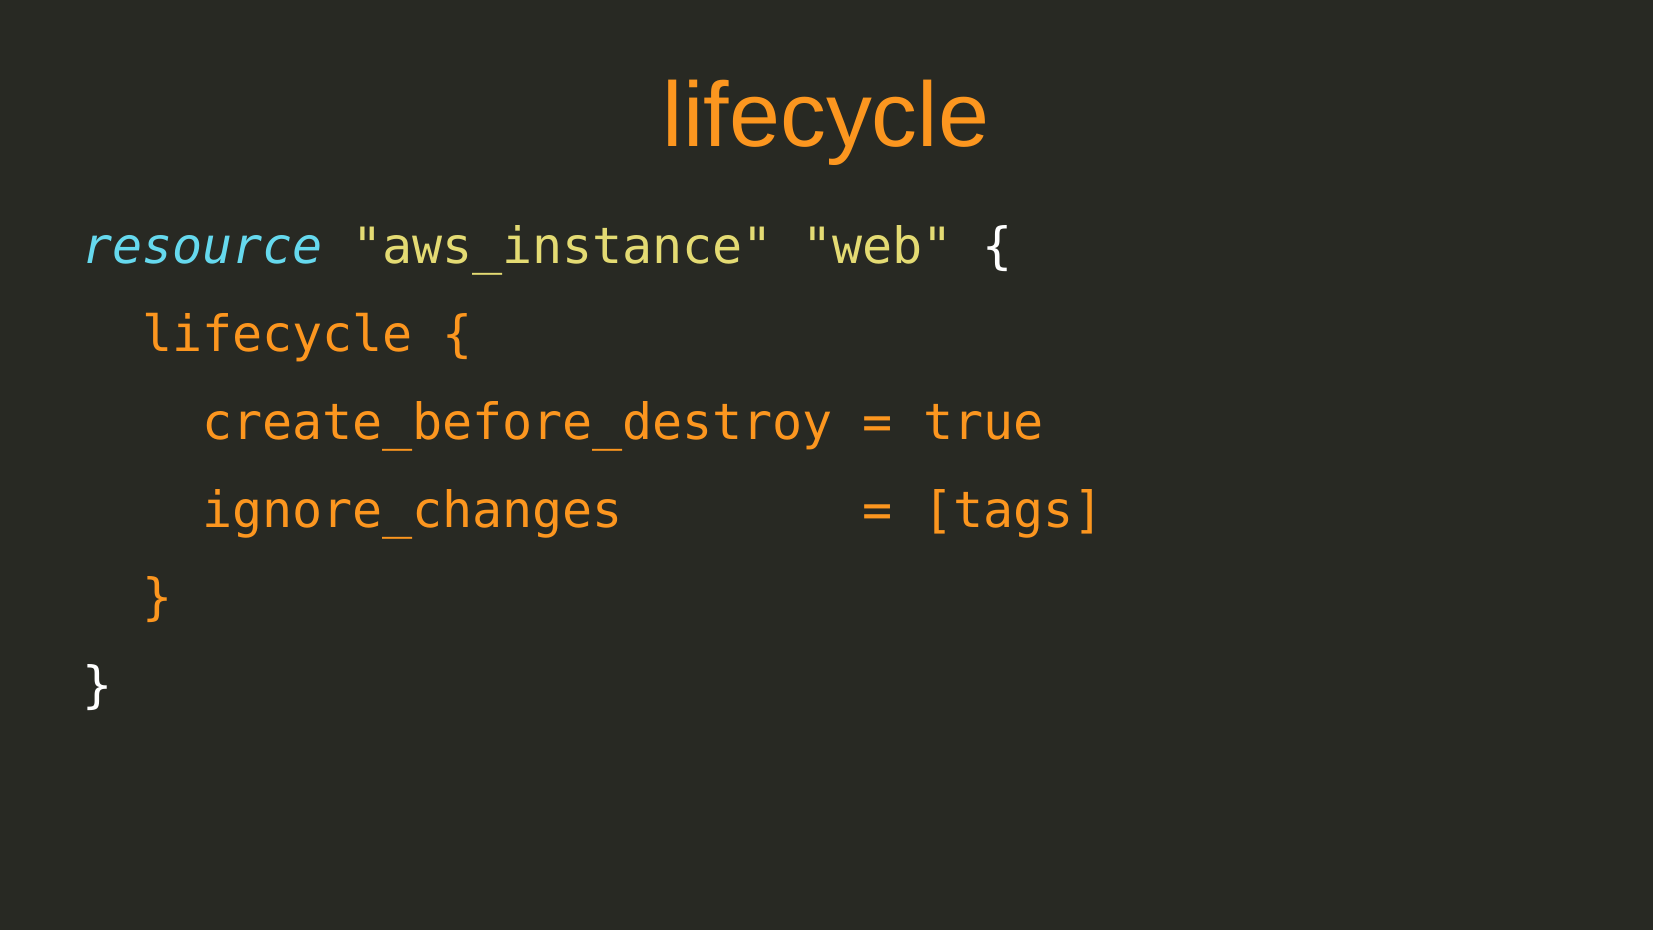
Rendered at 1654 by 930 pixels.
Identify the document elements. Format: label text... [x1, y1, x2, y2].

title lifecycle [82, 37, 1571, 193]
list resource "aws_instance" "web" { lifecycle { create_before_destroy = true ignore_changes = [tags] } } [82, 217, 1571, 908]
